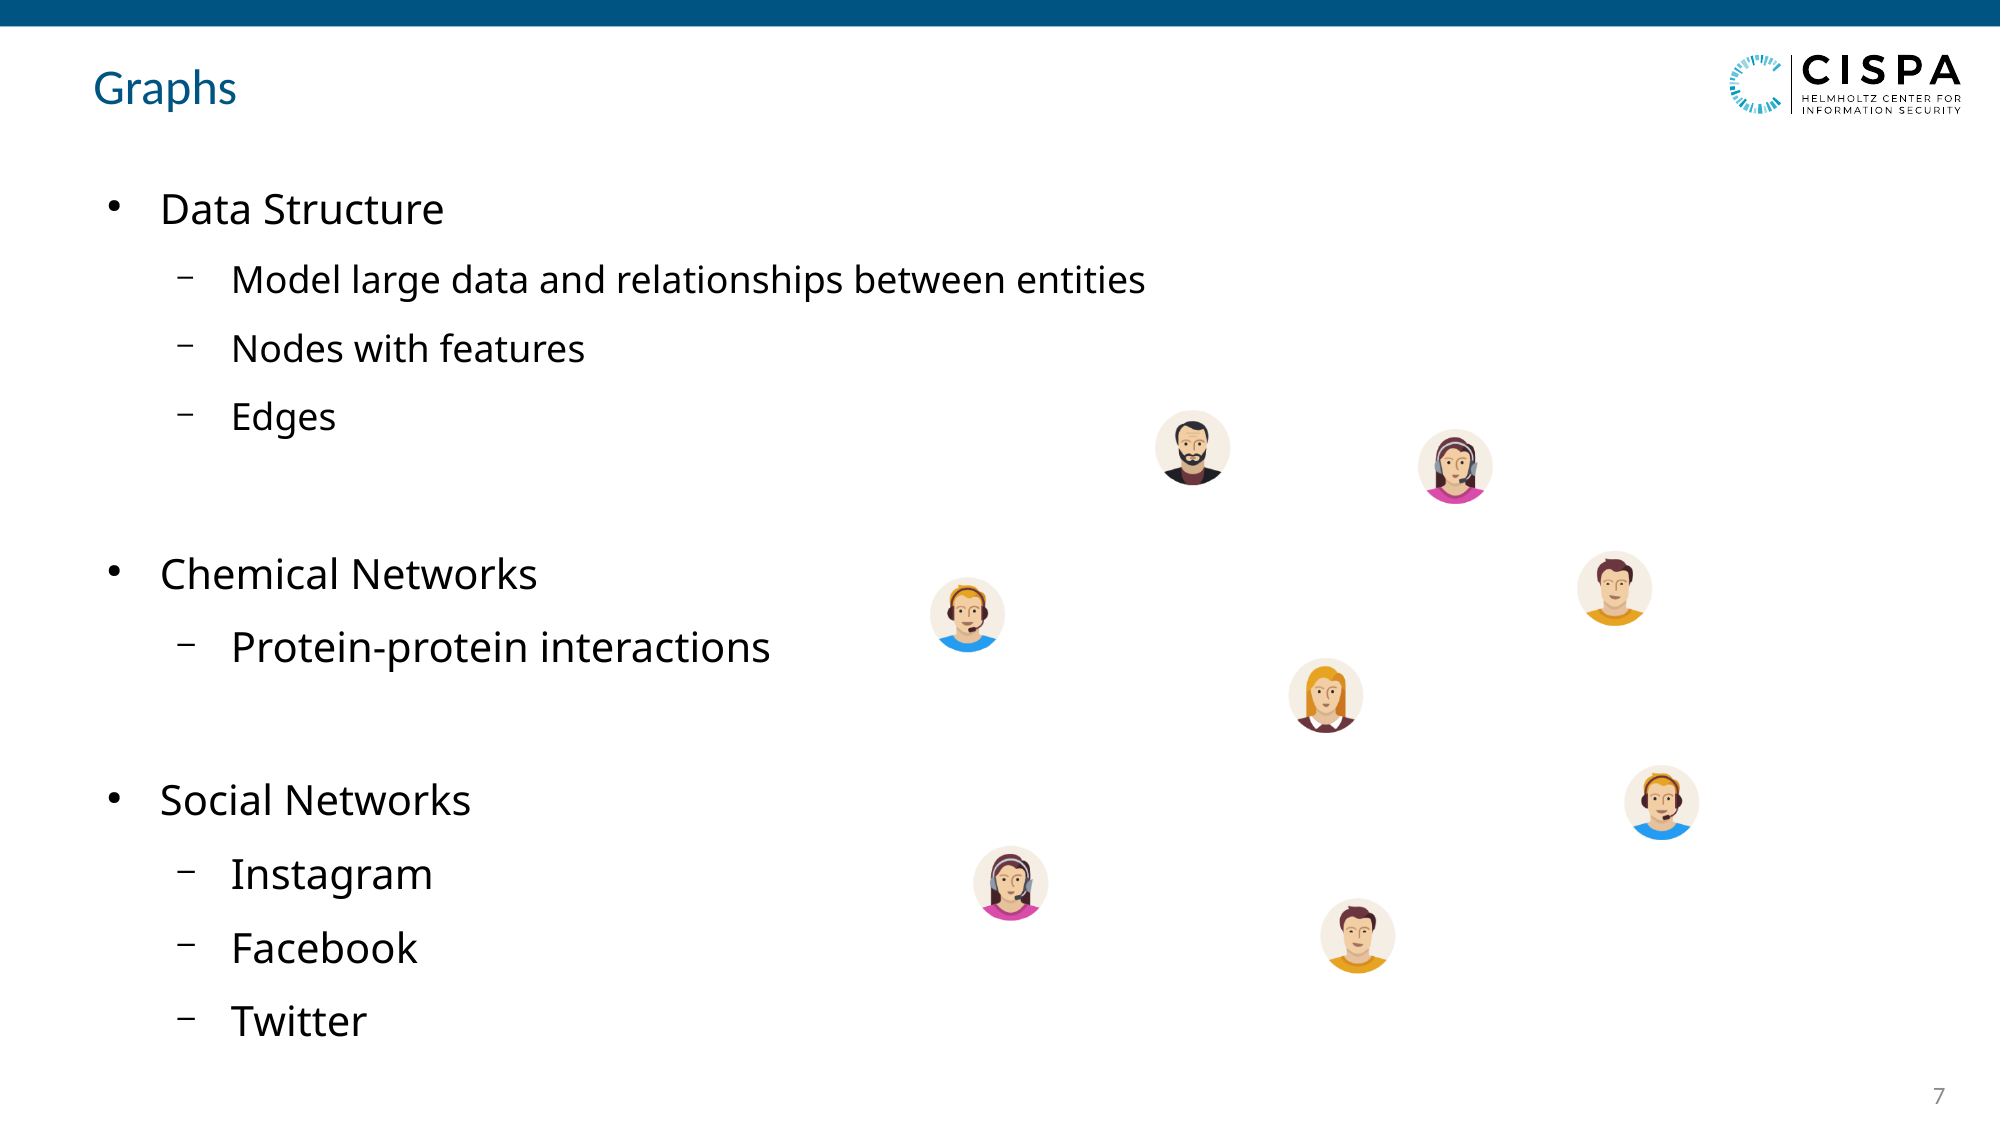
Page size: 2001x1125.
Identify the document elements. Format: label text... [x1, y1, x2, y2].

title Graphs [78, 38, 1699, 131]
slide_number <number> [1870, 1065, 1961, 1125]
list Data Structure Model large data and relationships between entities Nodes with features Edges Chemical Networks Protein-protein interactions Social Networks Instagram Facebook Twitter [78, 177, 1922, 1031]
